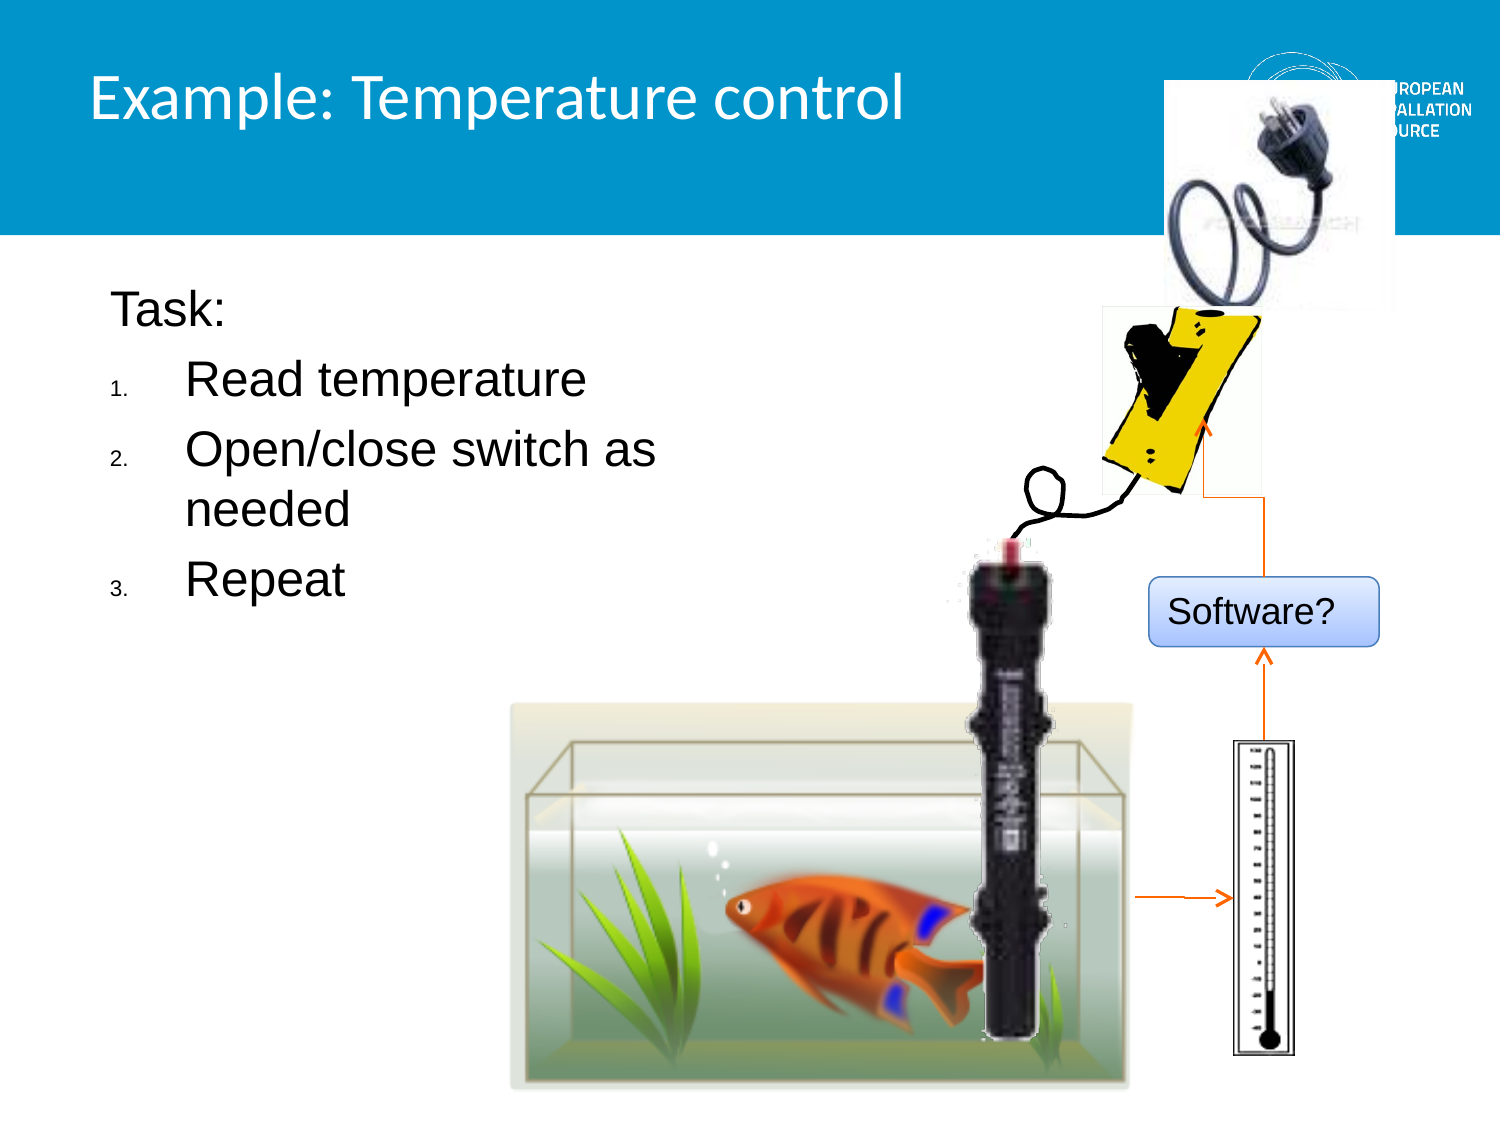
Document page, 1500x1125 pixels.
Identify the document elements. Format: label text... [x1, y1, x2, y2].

picture [509, 538, 1135, 1092]
picture [1233, 740, 1295, 1056]
picture [1436, 104, 1444, 115]
title Example: Temperature control [75, 45, 1247, 233]
picture [1400, 83, 1407, 94]
slide_number <number> [1074, 1042, 1425, 1103]
picture [1398, 109, 1406, 115]
picture [1418, 104, 1423, 115]
picture [1422, 125, 1428, 134]
picture [1454, 83, 1458, 94]
picture [1102, 80, 1397, 495]
text_box Task: Read temperature Open/close switch as needed Repeat [19, 269, 786, 716]
text_box Software? [1148, 576, 1380, 647]
picture [1443, 86, 1450, 93]
picture [1423, 83, 1430, 94]
picture [1409, 104, 1415, 115]
picture [1432, 125, 1438, 136]
